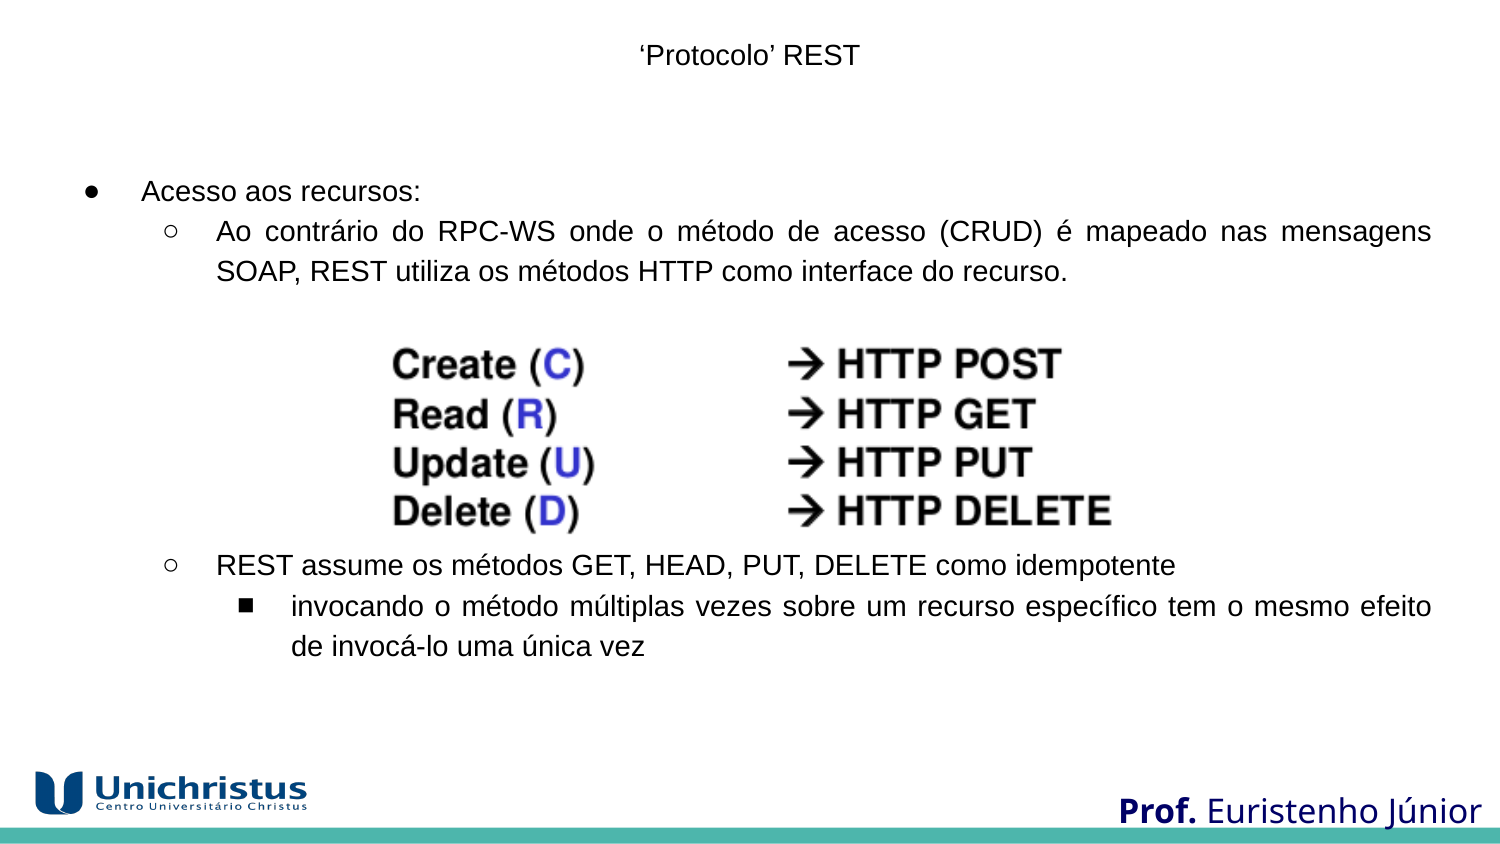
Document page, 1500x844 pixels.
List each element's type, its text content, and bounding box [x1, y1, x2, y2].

text_box Prof. Euristenho Júnior [1103, 779, 1500, 835]
title ‘Protocolo’ REST [51, 20, 1449, 137]
picture [31, 769, 311, 816]
picture [378, 344, 1122, 548]
list Acesso aos recursos: Ao contrário do RPC-WS onde o método de acesso (CRUD) é mapeado nas mensagens SOAP, REST utiliza os métodos HTTP como interface do recurso. REST assume os métodos GET, HEAD, PUT, DELETE como idempotente invocando o método múltiplas vezes sobre um recurso específico tem o mesmo efeito de invocá-lo uma única vez [51, 152, 1449, 750]
